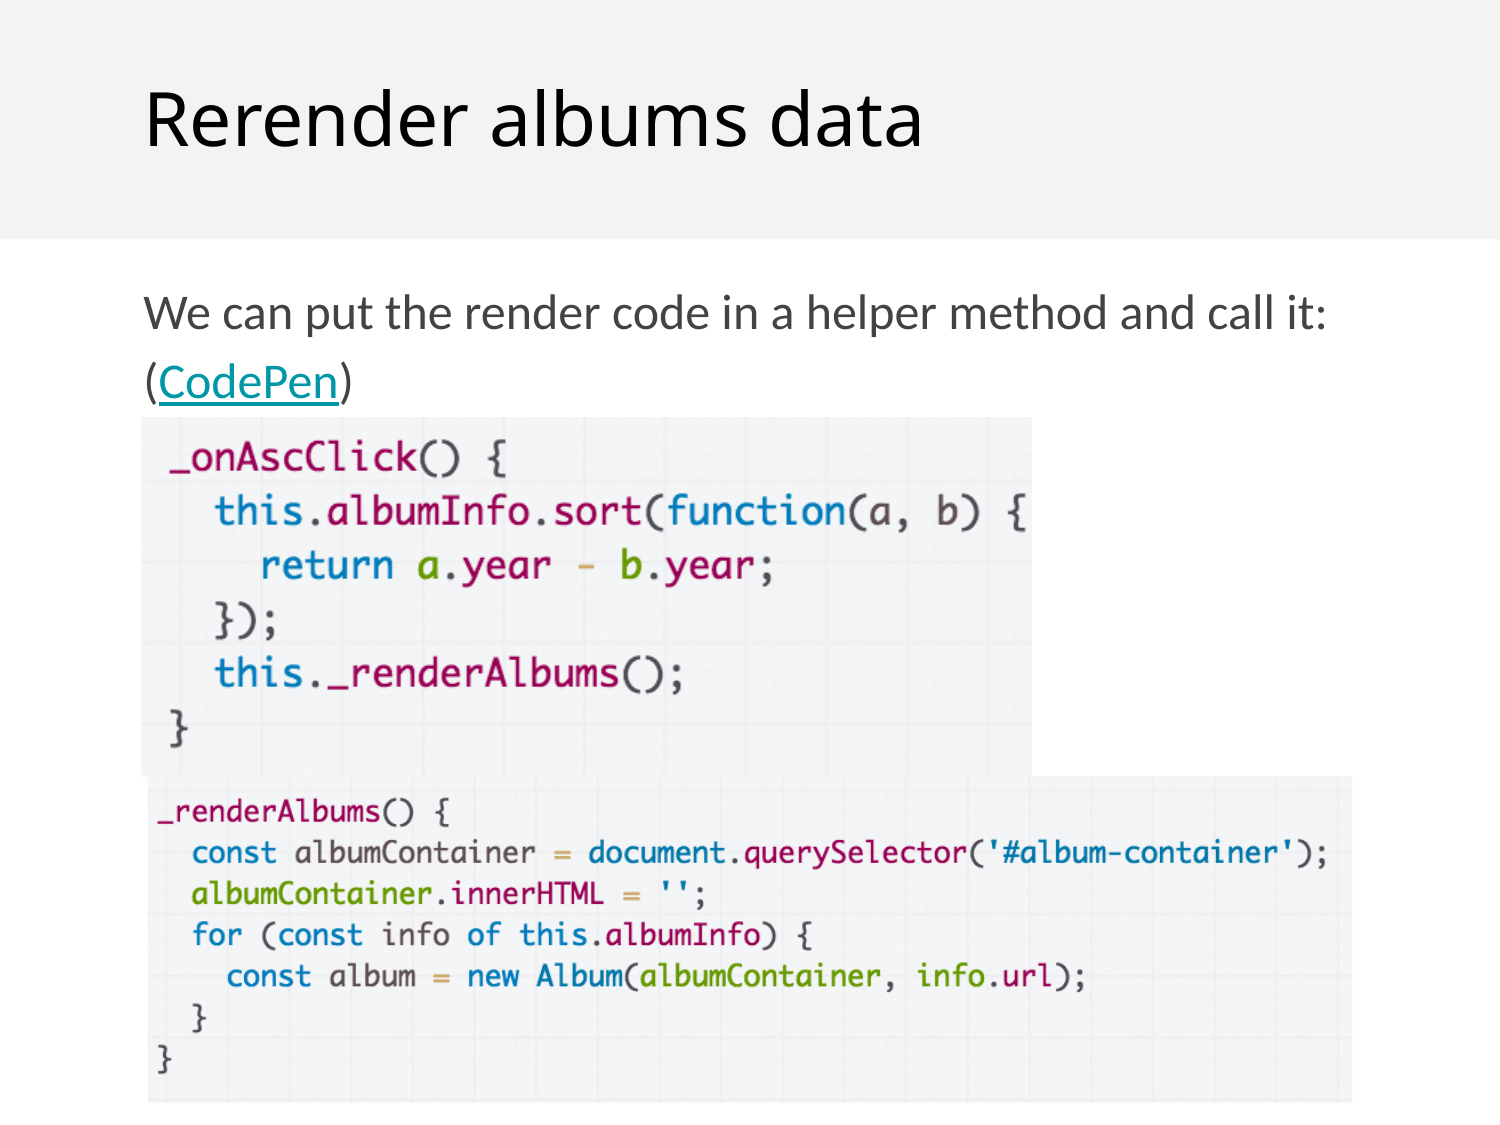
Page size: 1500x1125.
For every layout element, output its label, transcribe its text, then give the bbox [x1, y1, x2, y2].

list We can put the render code in a helper method and call it: (CodePen) [128, 255, 1372, 418]
title Rerender albums data [128, 56, 1372, 183]
picture [141, 417, 1353, 1103]
